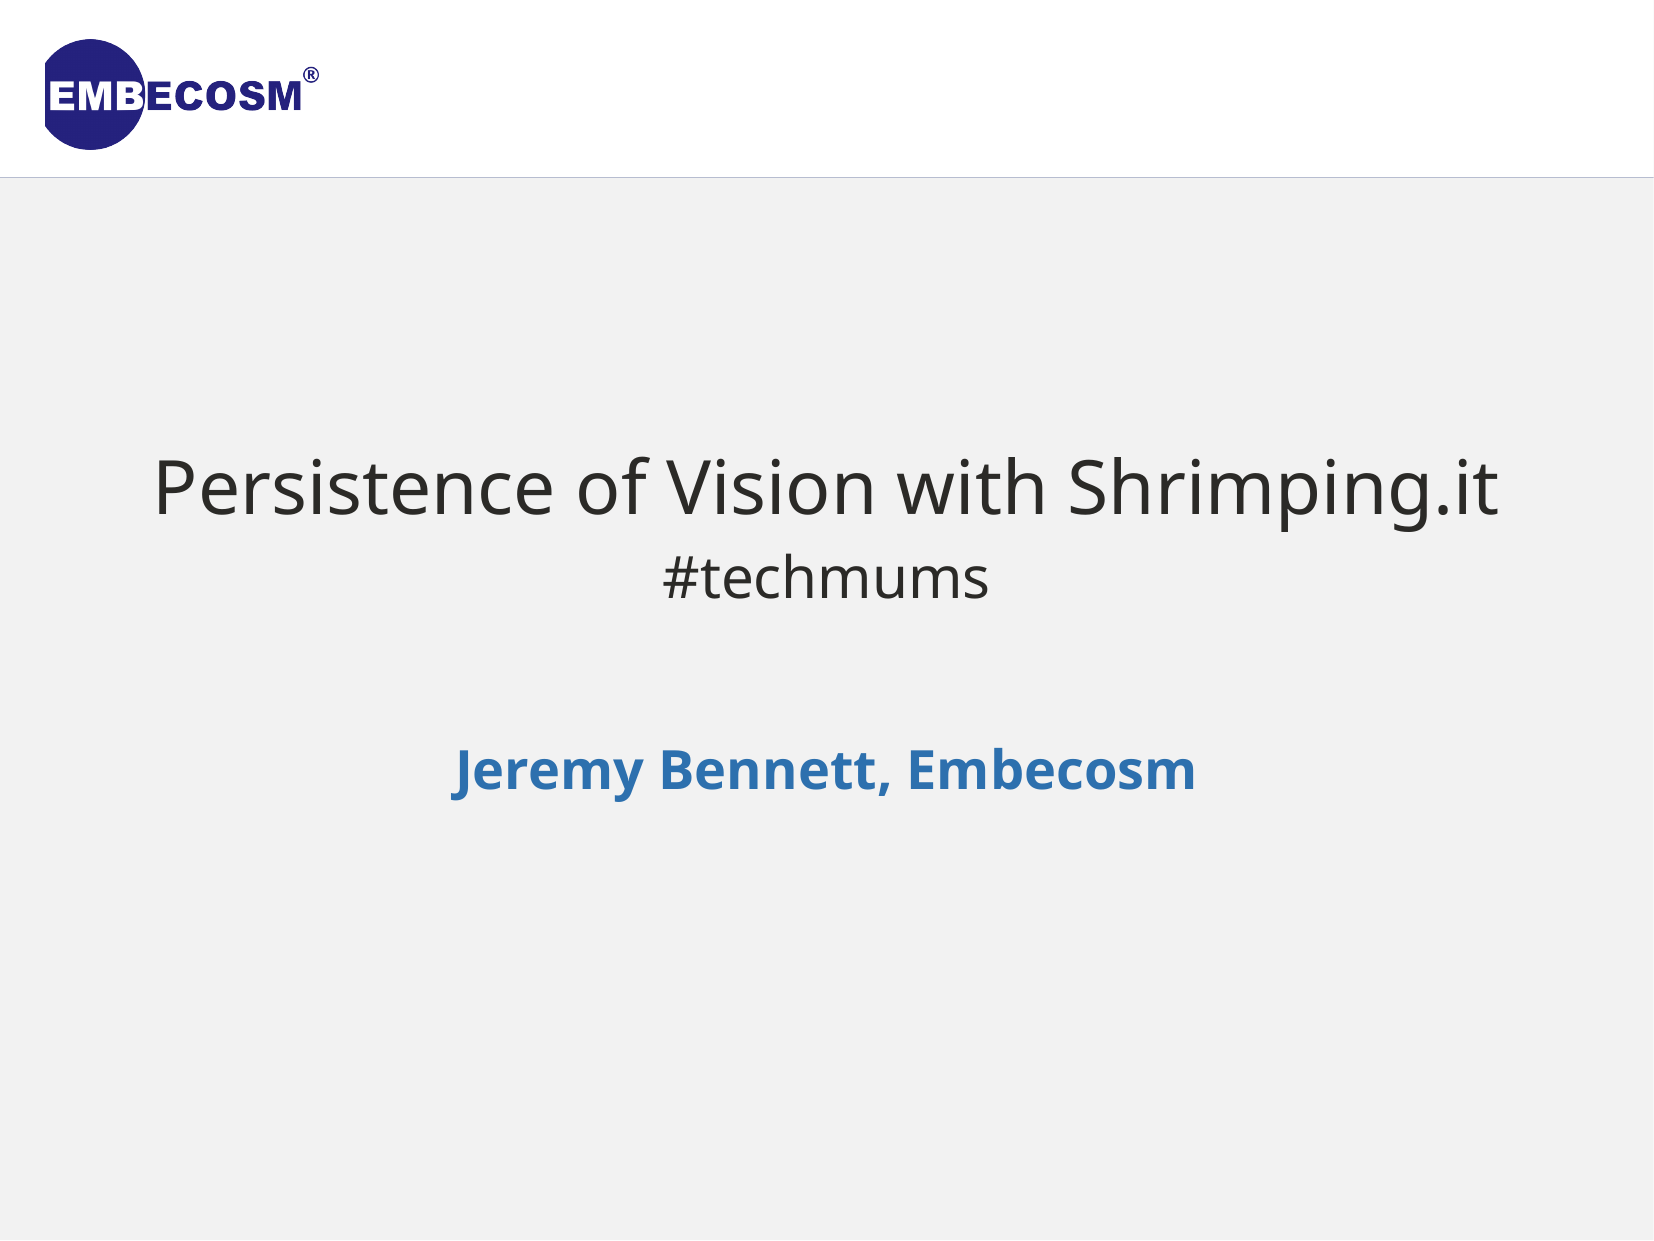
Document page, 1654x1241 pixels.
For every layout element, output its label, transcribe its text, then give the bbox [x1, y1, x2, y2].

title Persistence of Vision with Shrimping.it #techmums [82, 421, 1571, 628]
list Jeremy Bennett, Embecosm [82, 628, 1571, 827]
picture [45, 39, 319, 150]
